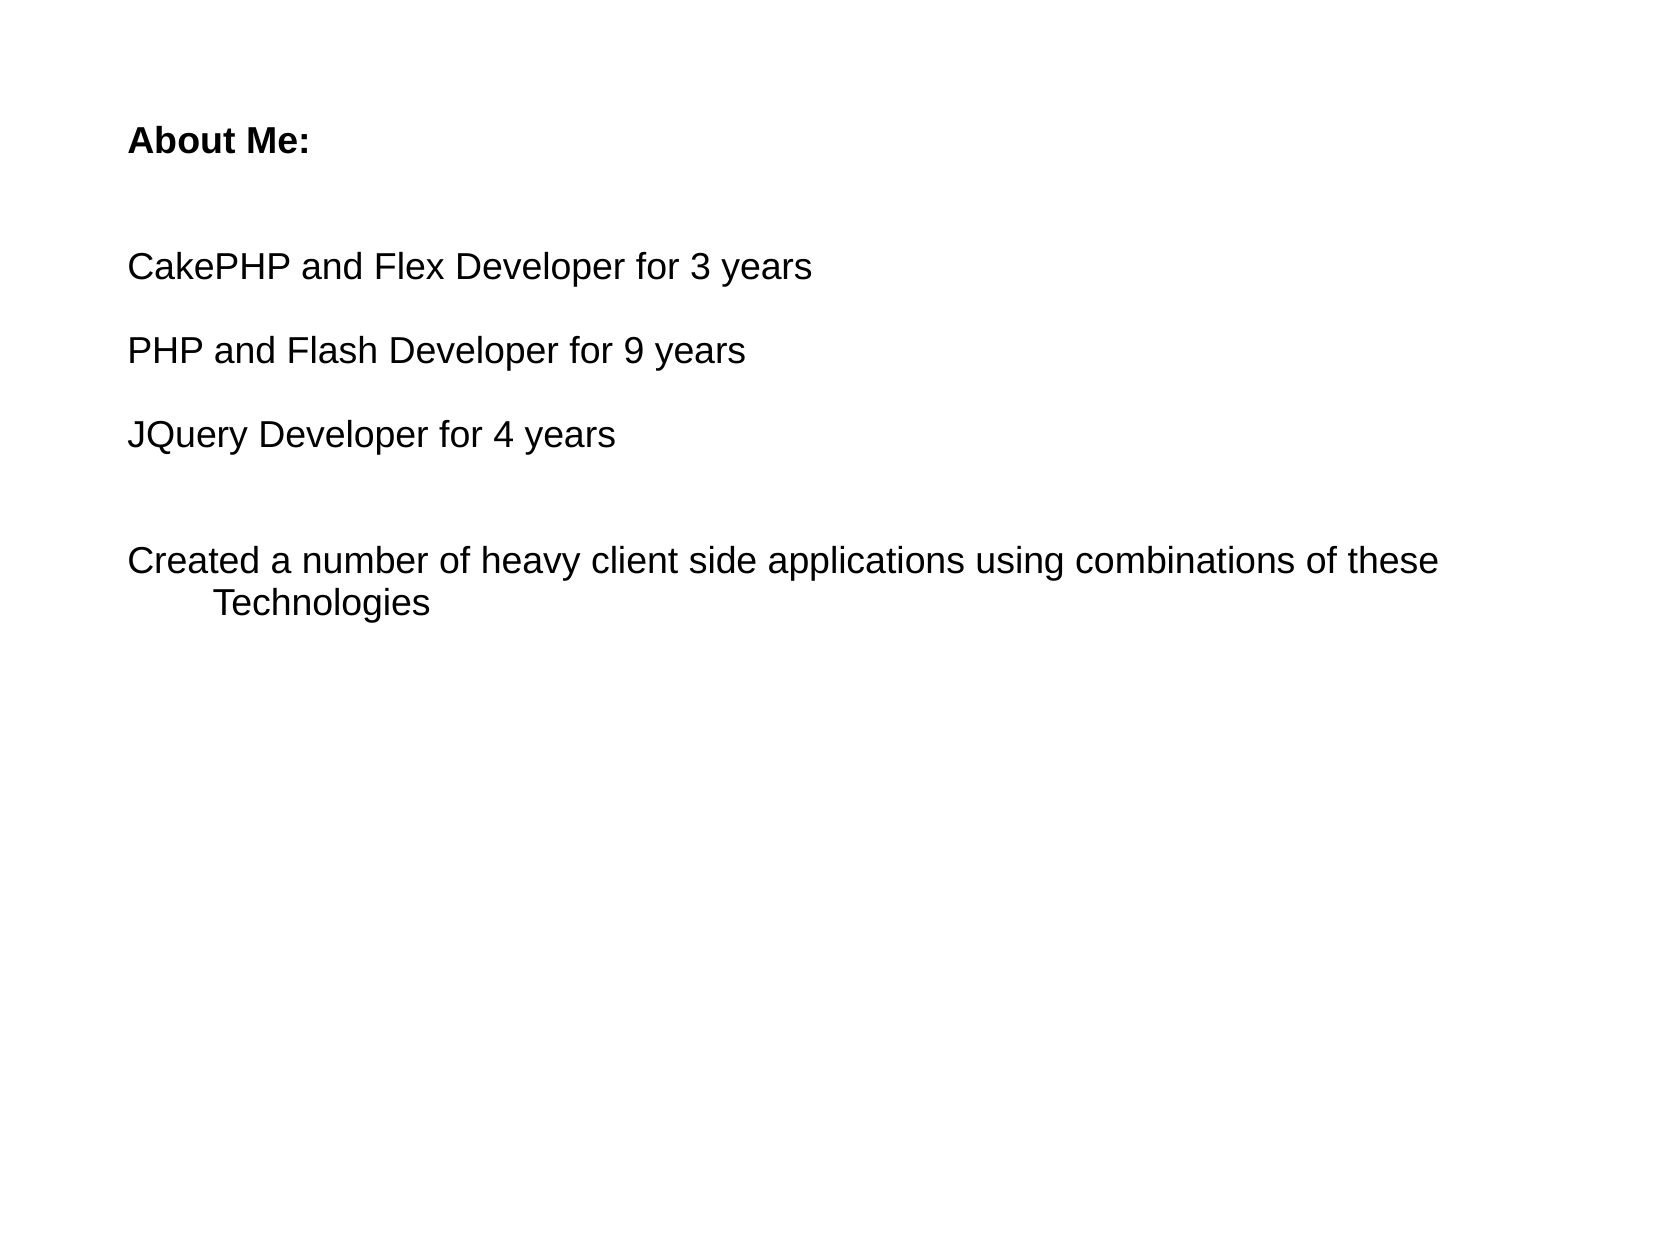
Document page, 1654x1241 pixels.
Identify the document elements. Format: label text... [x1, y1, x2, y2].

text_box About Me: CakePHP and Flex Developer for 3 years PHP and Flash Developer for 9 years JQuery Developer for 4 years Created a number of heavy client side applications using combinations of these Technologies [112, 112, 1454, 634]
